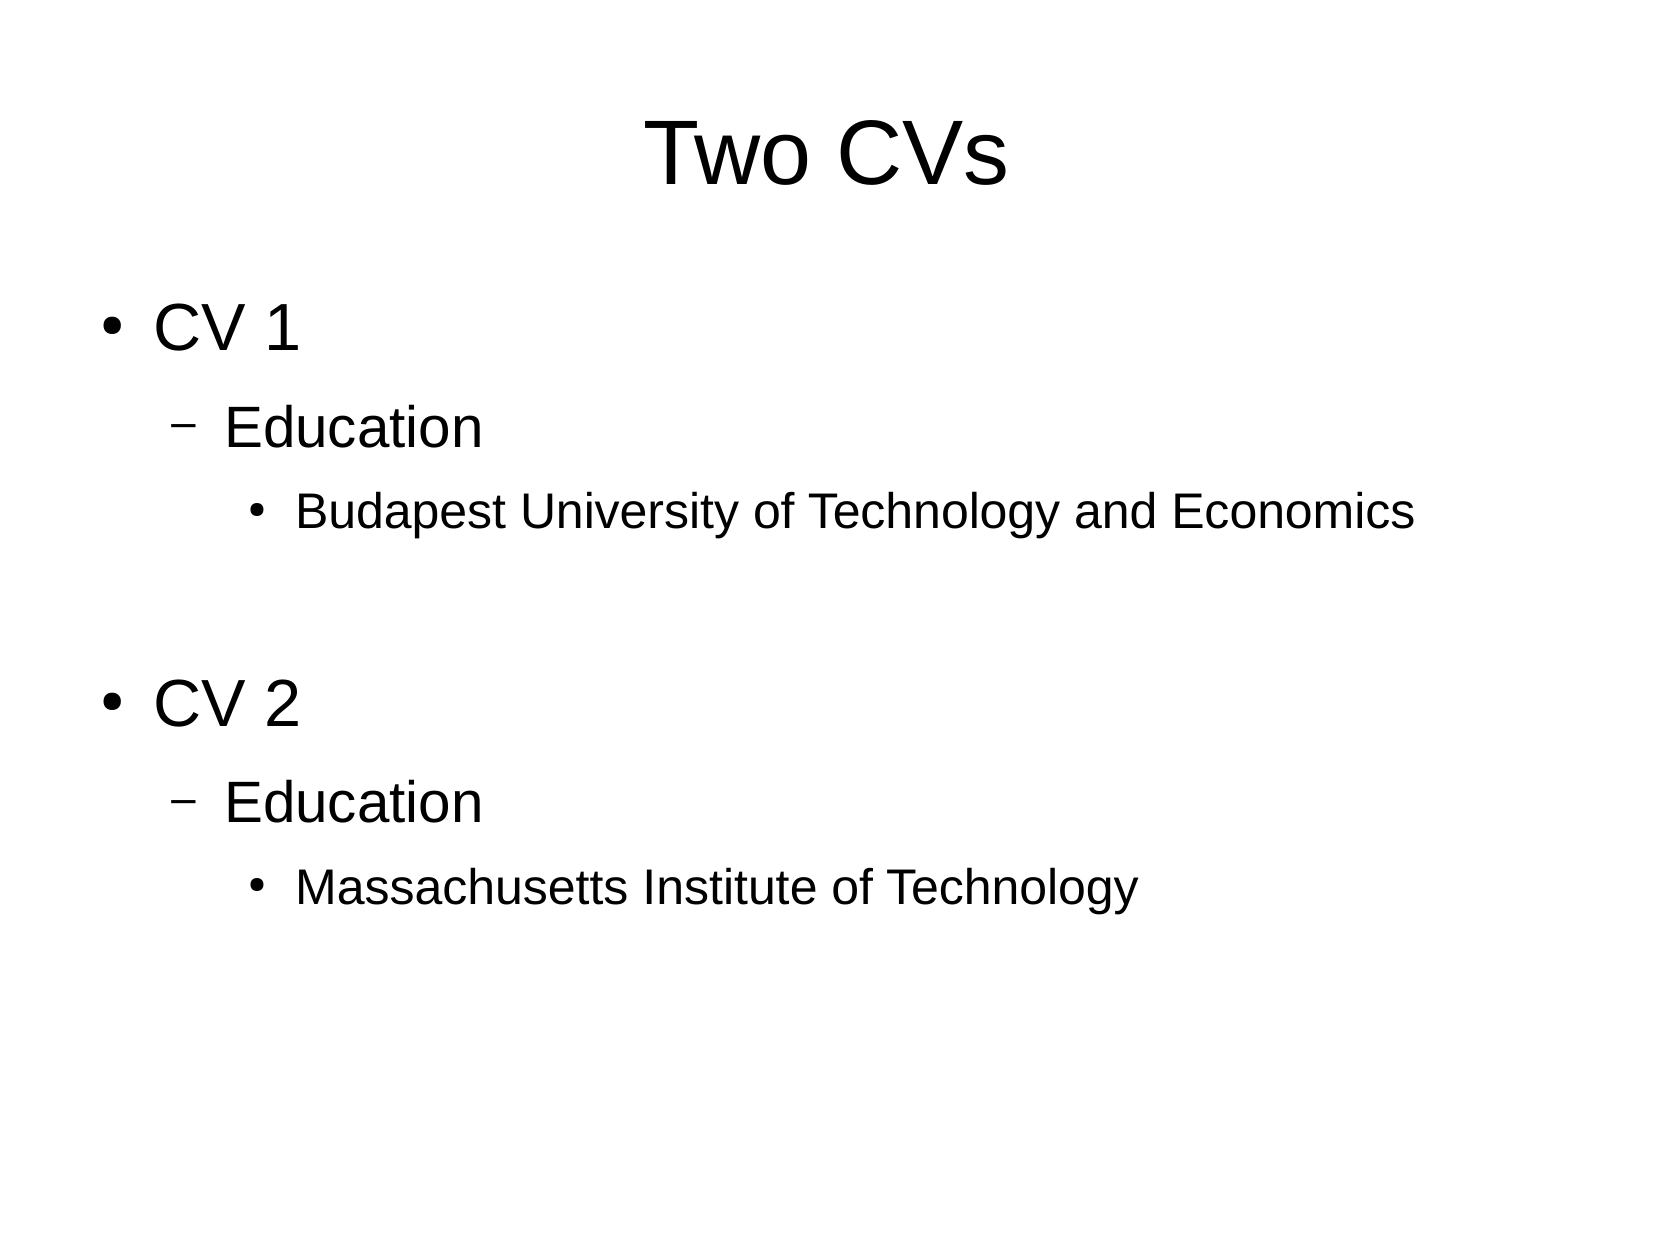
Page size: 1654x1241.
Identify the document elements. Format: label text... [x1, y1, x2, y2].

title Two CVs [82, 49, 1571, 257]
list CV 1 Education Budapest University of Technology and Economics [82, 290, 1571, 634]
list CV 2 Education Massachusetts Institute of Technology [82, 665, 1571, 1009]
